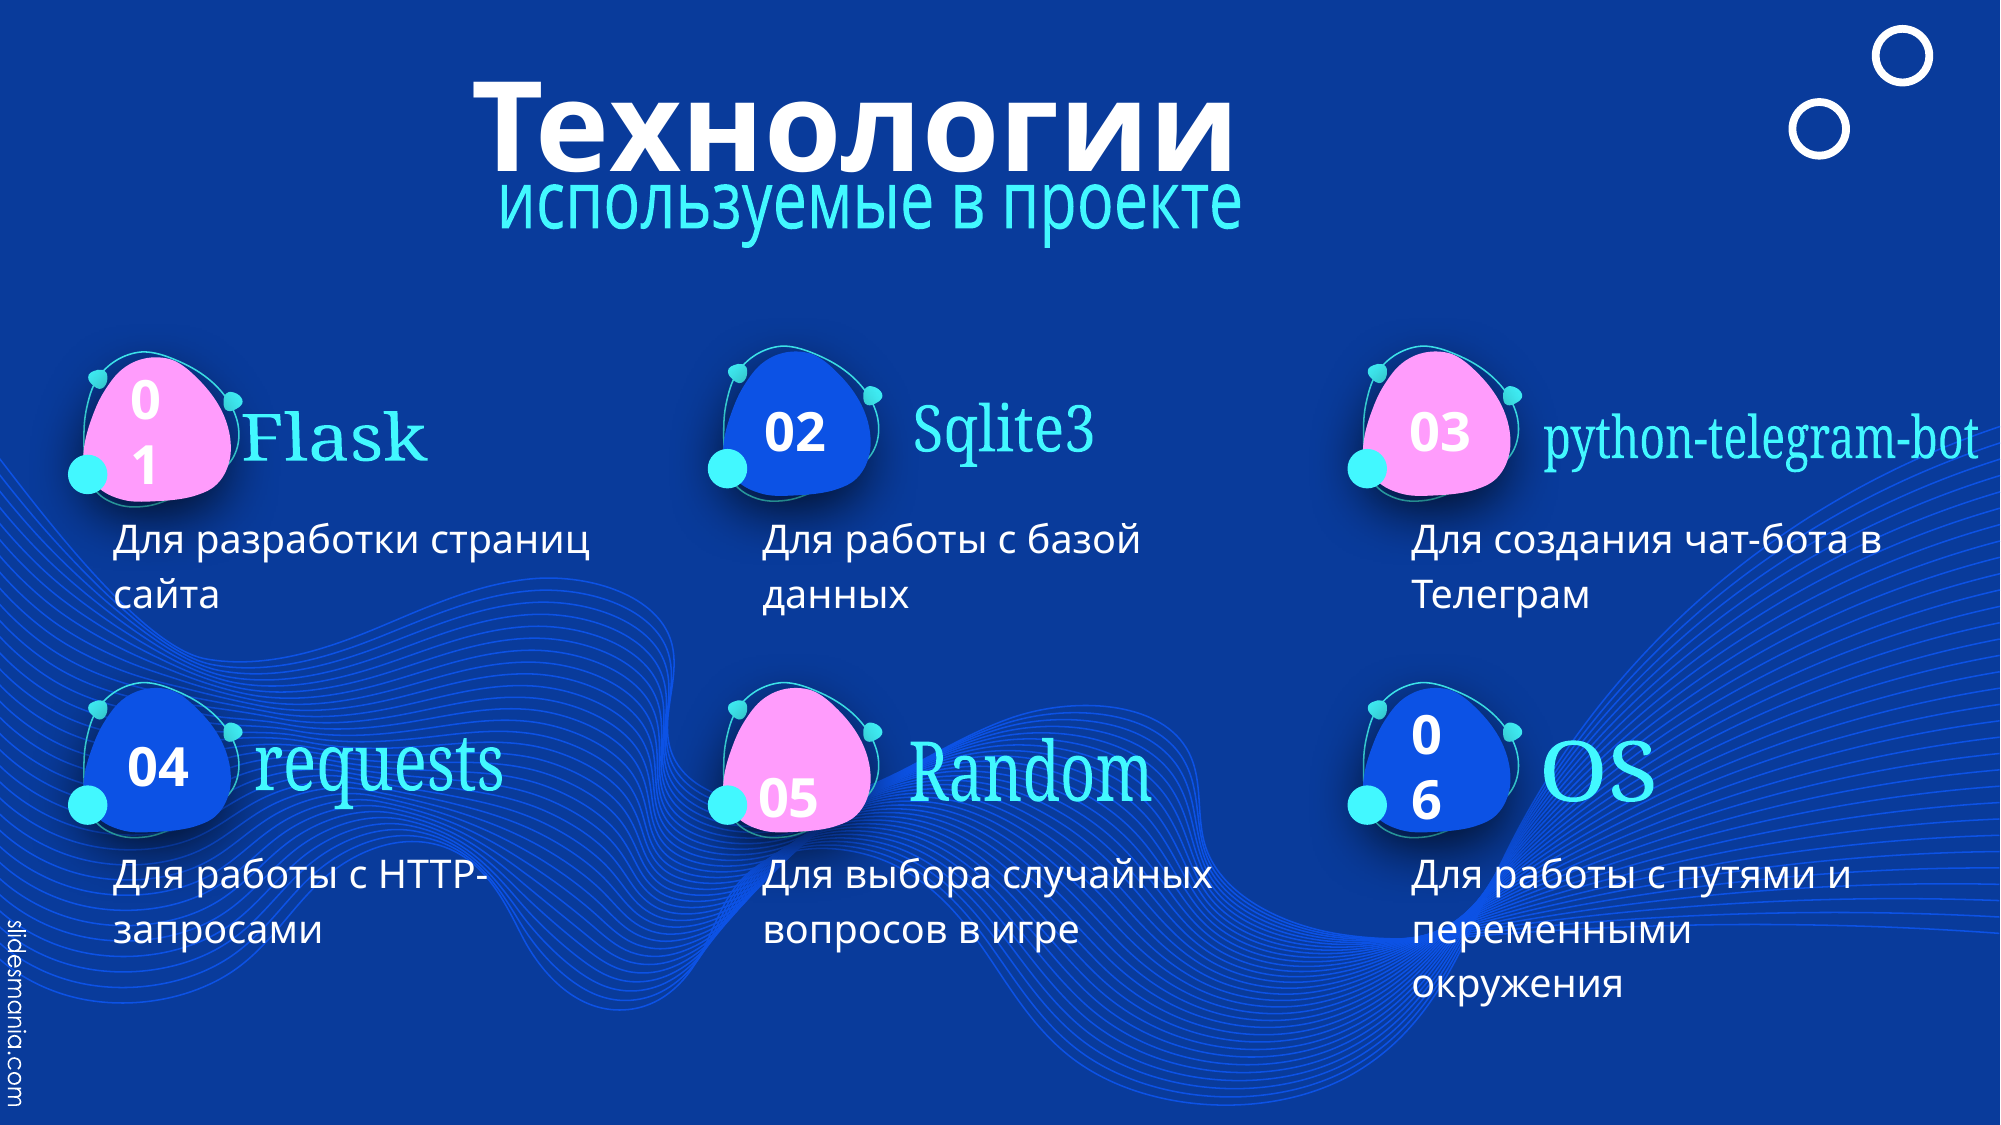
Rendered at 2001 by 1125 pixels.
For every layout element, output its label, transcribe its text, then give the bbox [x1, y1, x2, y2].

list Для выбора случайных вопросов в игре [742, 822, 1283, 1040]
text_box [1505, 722, 1523, 741]
text_box [225, 391, 243, 410]
text_box [1347, 702, 1391, 827]
text_box Sqlite3 [1014, 409, 1033, 453]
title 05 [738, 706, 852, 821]
text_box [1347, 386, 1383, 489]
text_box Sqlite3 [915, 404, 941, 453]
text_box [863, 728, 872, 742]
text_box requests [479, 747, 502, 791]
text_box [1487, 719, 1511, 822]
text_box Sqlite3 [997, 416, 1014, 452]
text_box используемые в проекте [713, 184, 739, 230]
text_box [88, 369, 103, 385]
text_box используемые в проекте [1153, 184, 1180, 229]
text_box Random [951, 755, 981, 802]
text_box python-telegram-bot [1641, 425, 1663, 459]
text_box [118, 357, 192, 373]
text_box используемые в проекте [1117, 184, 1146, 230]
text_box requests [319, 747, 354, 810]
text_box используемые в проекте [812, 184, 848, 229]
text_box используемые в проекте [955, 184, 983, 229]
text_box Random [1097, 755, 1152, 801]
text_box используемые в проекте [680, 184, 709, 229]
text_box [1503, 728, 1512, 742]
text_box Flask [353, 425, 381, 462]
text_box Random [1063, 755, 1092, 802]
title 06 [1391, 708, 1487, 823]
text_box [865, 722, 883, 741]
text_box используемые в проекте [539, 184, 564, 230]
text_box [707, 733, 740, 825]
text_box используемые в проекте [857, 184, 884, 229]
text_box [1498, 398, 1511, 477]
text_box используемые в проекте [741, 185, 773, 248]
title 01 [110, 373, 199, 488]
list Для разработки страниц сайта [93, 487, 634, 705]
text_box [852, 725, 871, 819]
text_box используемые в проекте [1044, 184, 1074, 248]
text_box python-telegram-bot [1831, 425, 1853, 459]
text_box [95, 705, 108, 720]
text_box используемые в проекте [1181, 184, 1209, 229]
text_box [863, 391, 872, 406]
text_box [1392, 351, 1478, 373]
title 03 [1383, 373, 1498, 488]
text_box [727, 363, 742, 379]
text_box [734, 365, 748, 384]
text_box используемые в проекте [1080, 184, 1111, 230]
list Для работы с путями и переменными окружения [1391, 822, 1932, 1040]
text_box Random [1025, 737, 1059, 802]
text_box Sqlite3 [1067, 404, 1093, 453]
text_box python-telegram-bot [1666, 425, 1693, 459]
text_box [67, 371, 110, 495]
text_box python-telegram-bot [1940, 425, 1962, 459]
text_box [225, 722, 243, 741]
text_box requests [255, 747, 283, 791]
text_box используемые в проекте [640, 184, 671, 230]
list Для работы с базой данных [742, 487, 1283, 705]
text_box python-telegram-bot [1964, 419, 1979, 459]
text_box python-telegram-bot [1911, 413, 1936, 459]
text_box [752, 351, 838, 373]
text_box python-telegram-bot [1708, 419, 1723, 459]
text_box Flask [284, 411, 308, 461]
text_box python-telegram-bot [1786, 424, 1809, 473]
text_box используемые в проекте [501, 184, 531, 229]
text_box используемые в проекте [606, 184, 637, 230]
list Для работы с HTTP-запросами [93, 822, 634, 1040]
text_box [848, 384, 871, 485]
text_box [865, 386, 883, 404]
text_box [212, 725, 231, 819]
text_box python-telegram-bot [1855, 425, 1896, 459]
text_box Sqlite3 [978, 402, 996, 452]
text_box Flask [311, 425, 347, 462]
text_box requests [286, 747, 313, 791]
text_box python-telegram-bot [1763, 425, 1783, 459]
text_box используемые в проекте [903, 184, 932, 230]
text_box requests [355, 747, 393, 791]
text_box python-telegram-bot [1611, 413, 1639, 459]
text_box [223, 397, 232, 412]
text_box используемые в проекте [776, 184, 804, 230]
title 04 [105, 708, 212, 823]
text_box Random [984, 755, 1021, 801]
text_box requests [397, 747, 424, 791]
text_box Random [910, 741, 949, 801]
text_box [88, 702, 98, 715]
text_box используемые в проекте [1006, 184, 1035, 229]
text_box Sqlite3 [1036, 416, 1062, 453]
text_box python-telegram-bot [1747, 413, 1761, 459]
text_box requests [455, 738, 476, 791]
text_box используемые в проекте [570, 184, 599, 229]
text_box Sqlite3 [946, 416, 978, 467]
text_box [1505, 386, 1523, 404]
text_box OS [1612, 740, 1654, 802]
text_box [1367, 363, 1382, 379]
text_box python-telegram-bot [1544, 425, 1569, 473]
text_box python-telegram-bot [1570, 419, 1610, 473]
text_box [1374, 365, 1387, 384]
text_box Flask [383, 411, 428, 461]
text_box python-telegram-bot [1810, 425, 1830, 459]
text_box [727, 700, 742, 716]
text_box [707, 388, 742, 489]
text_box используемые в проекте [1212, 184, 1241, 230]
text_box [1367, 700, 1382, 716]
list Для создания чат-бота в Телеграм [1391, 487, 1932, 705]
text_box requests [429, 747, 453, 791]
text_box Flask [242, 414, 281, 461]
title Технологии [0, 59, 1776, 185]
text_box [67, 720, 105, 825]
text_box [1503, 391, 1512, 406]
text_box OS [1544, 740, 1603, 802]
text_box [199, 379, 231, 487]
text_box [223, 728, 232, 742]
title 02 [742, 373, 848, 488]
text_box python-telegram-bot [1725, 425, 1746, 459]
